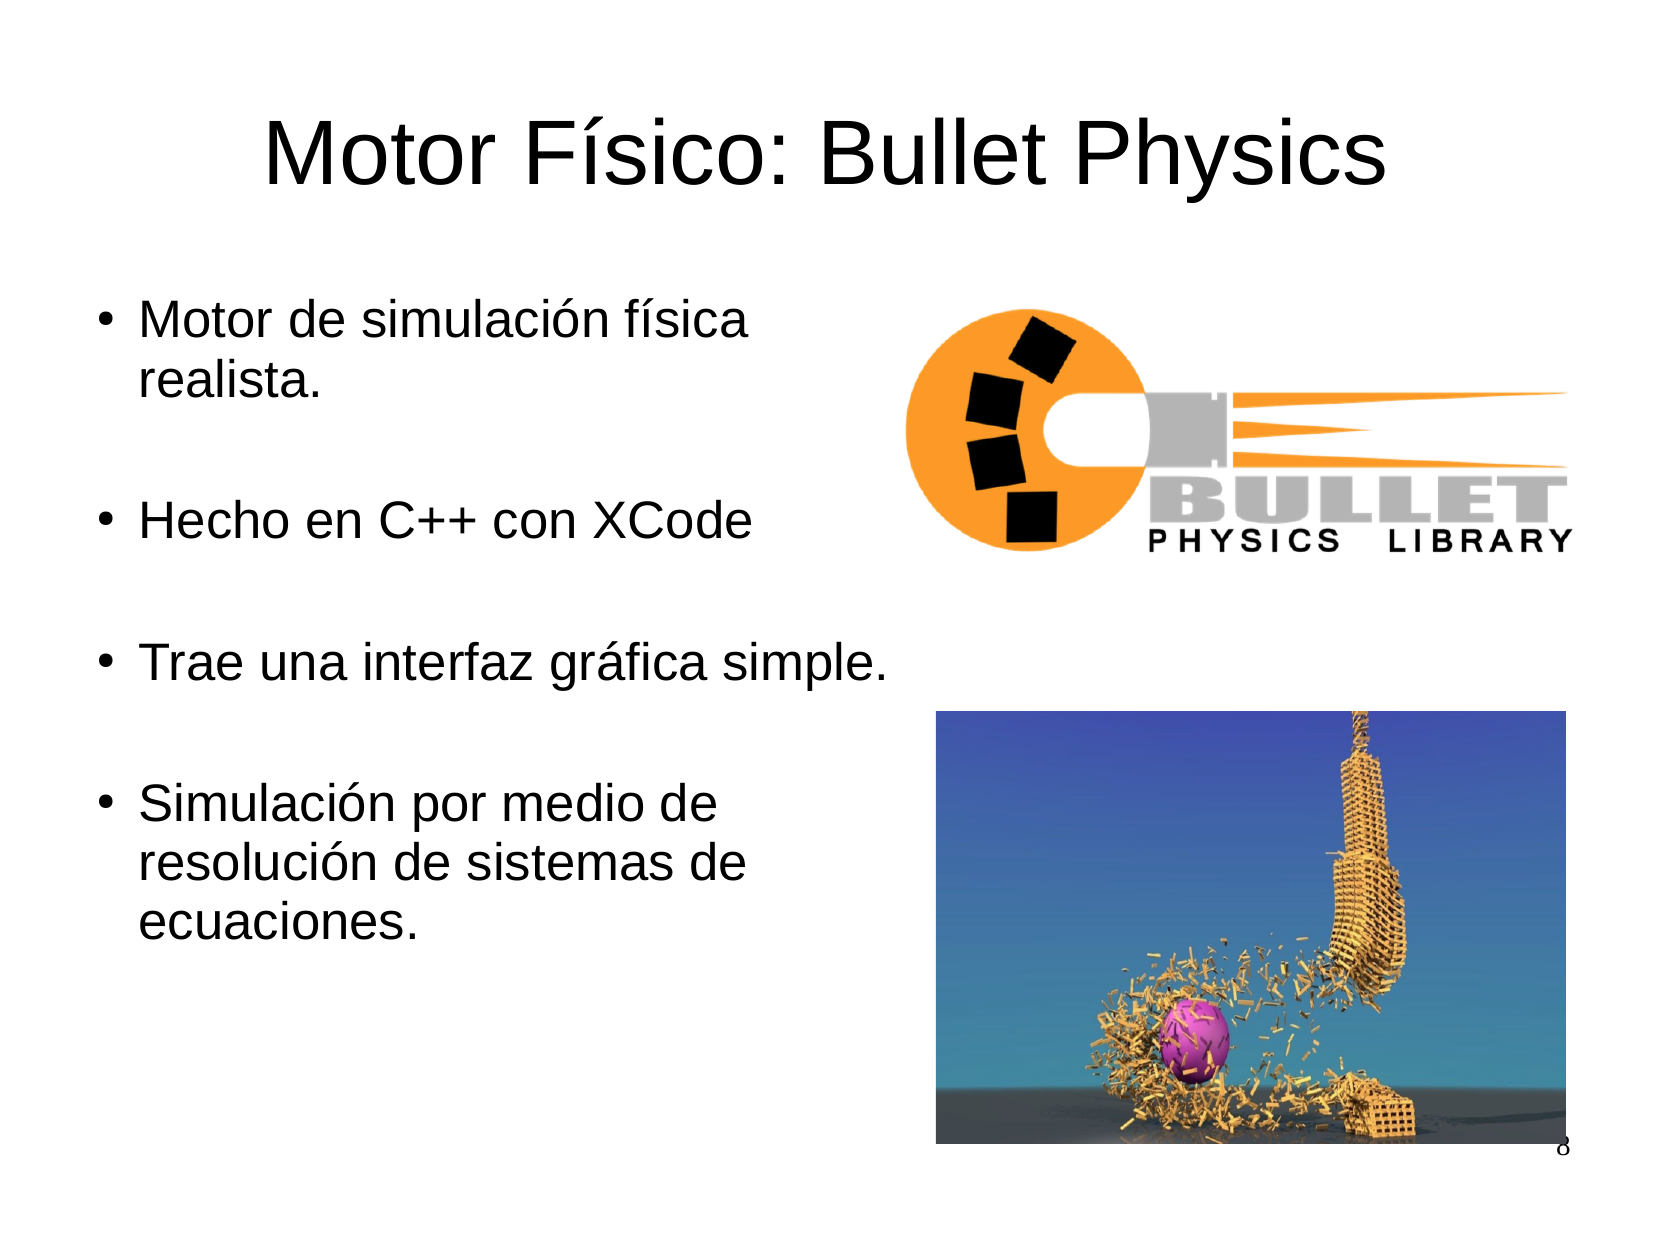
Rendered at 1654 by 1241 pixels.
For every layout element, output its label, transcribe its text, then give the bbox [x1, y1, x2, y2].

picture [933, 711, 1566, 1144]
title Motor Físico: Bullet Physics [82, 49, 1571, 257]
list Motor de simulación física realista. Hecho en C++ con XCode Trae una interfaz gráfica simple. Simulación por medio de resolución de sistemas de ecuaciones. [82, 290, 901, 1010]
picture [885, 296, 1594, 569]
